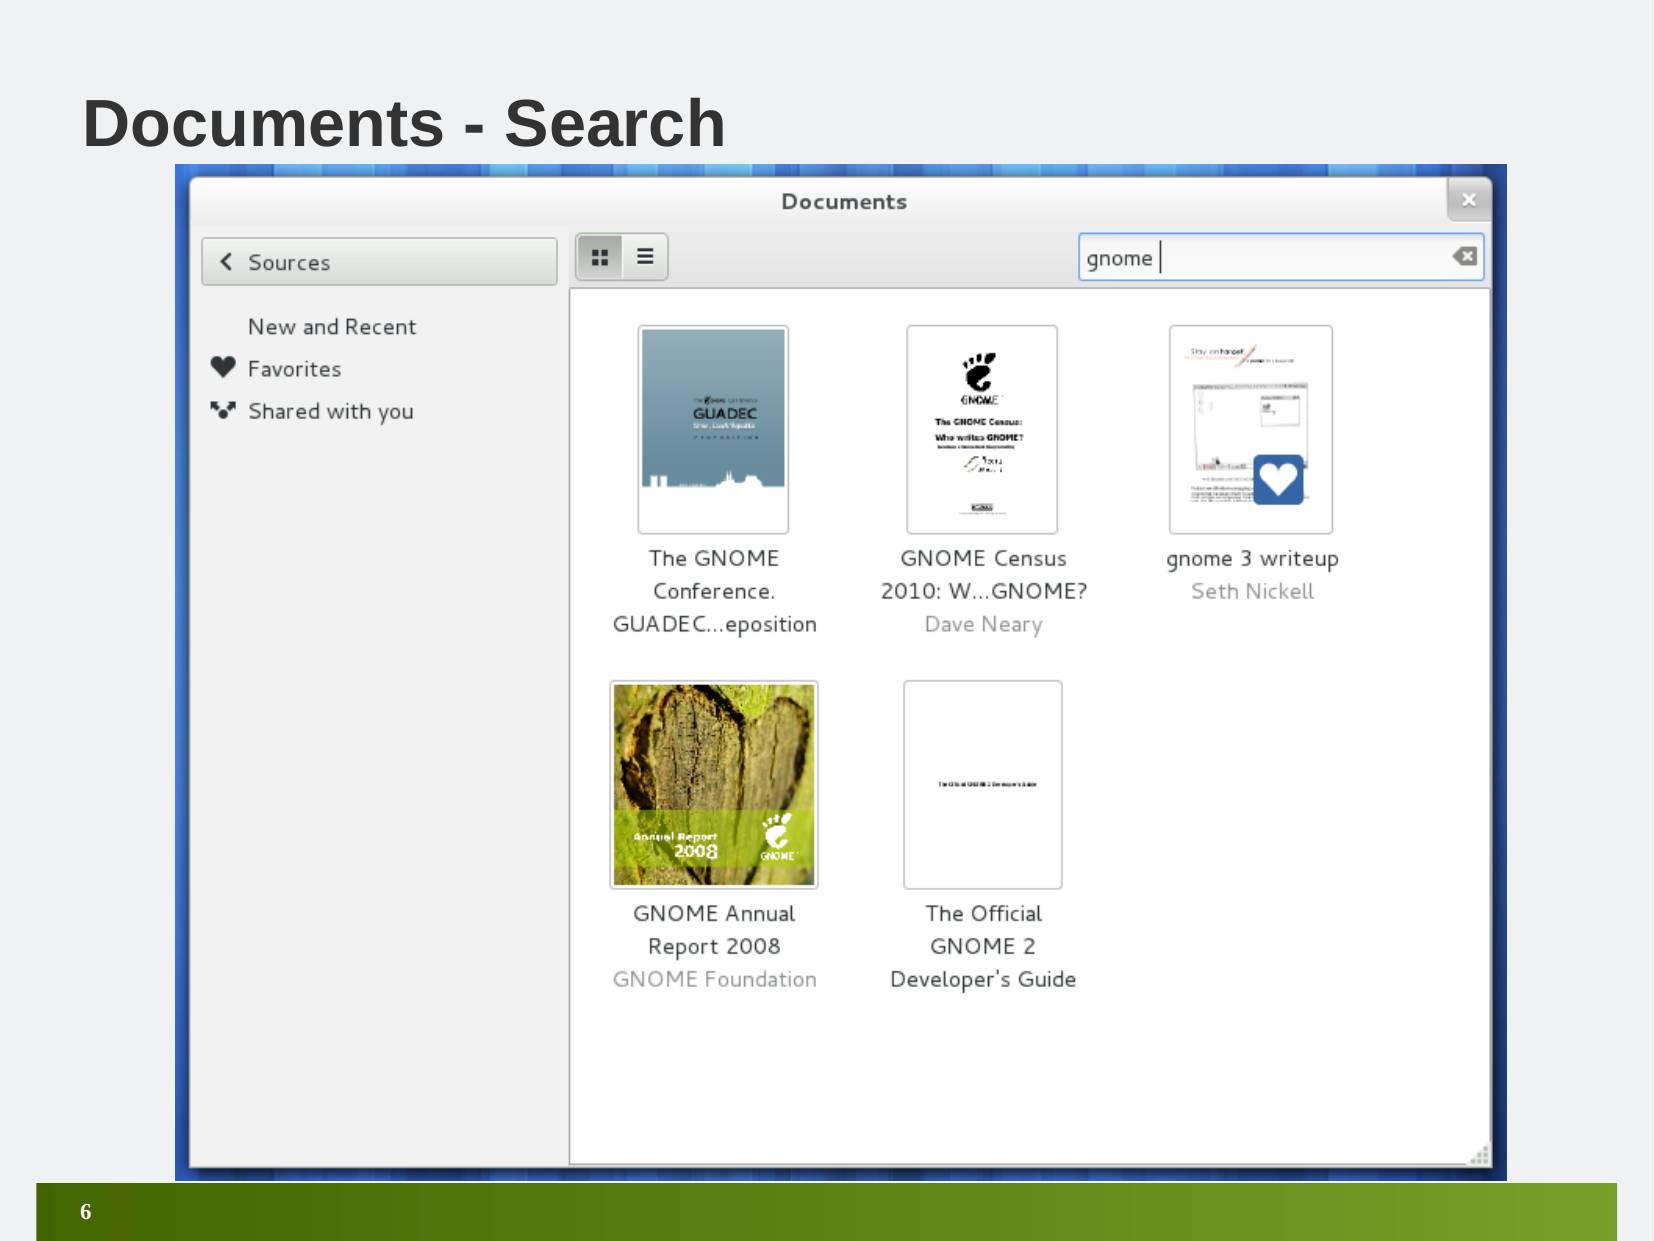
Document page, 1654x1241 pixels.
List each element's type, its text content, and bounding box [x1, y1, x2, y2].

picture [0, 0, 1654, 1241]
title Documents - Search [82, 49, 1571, 198]
